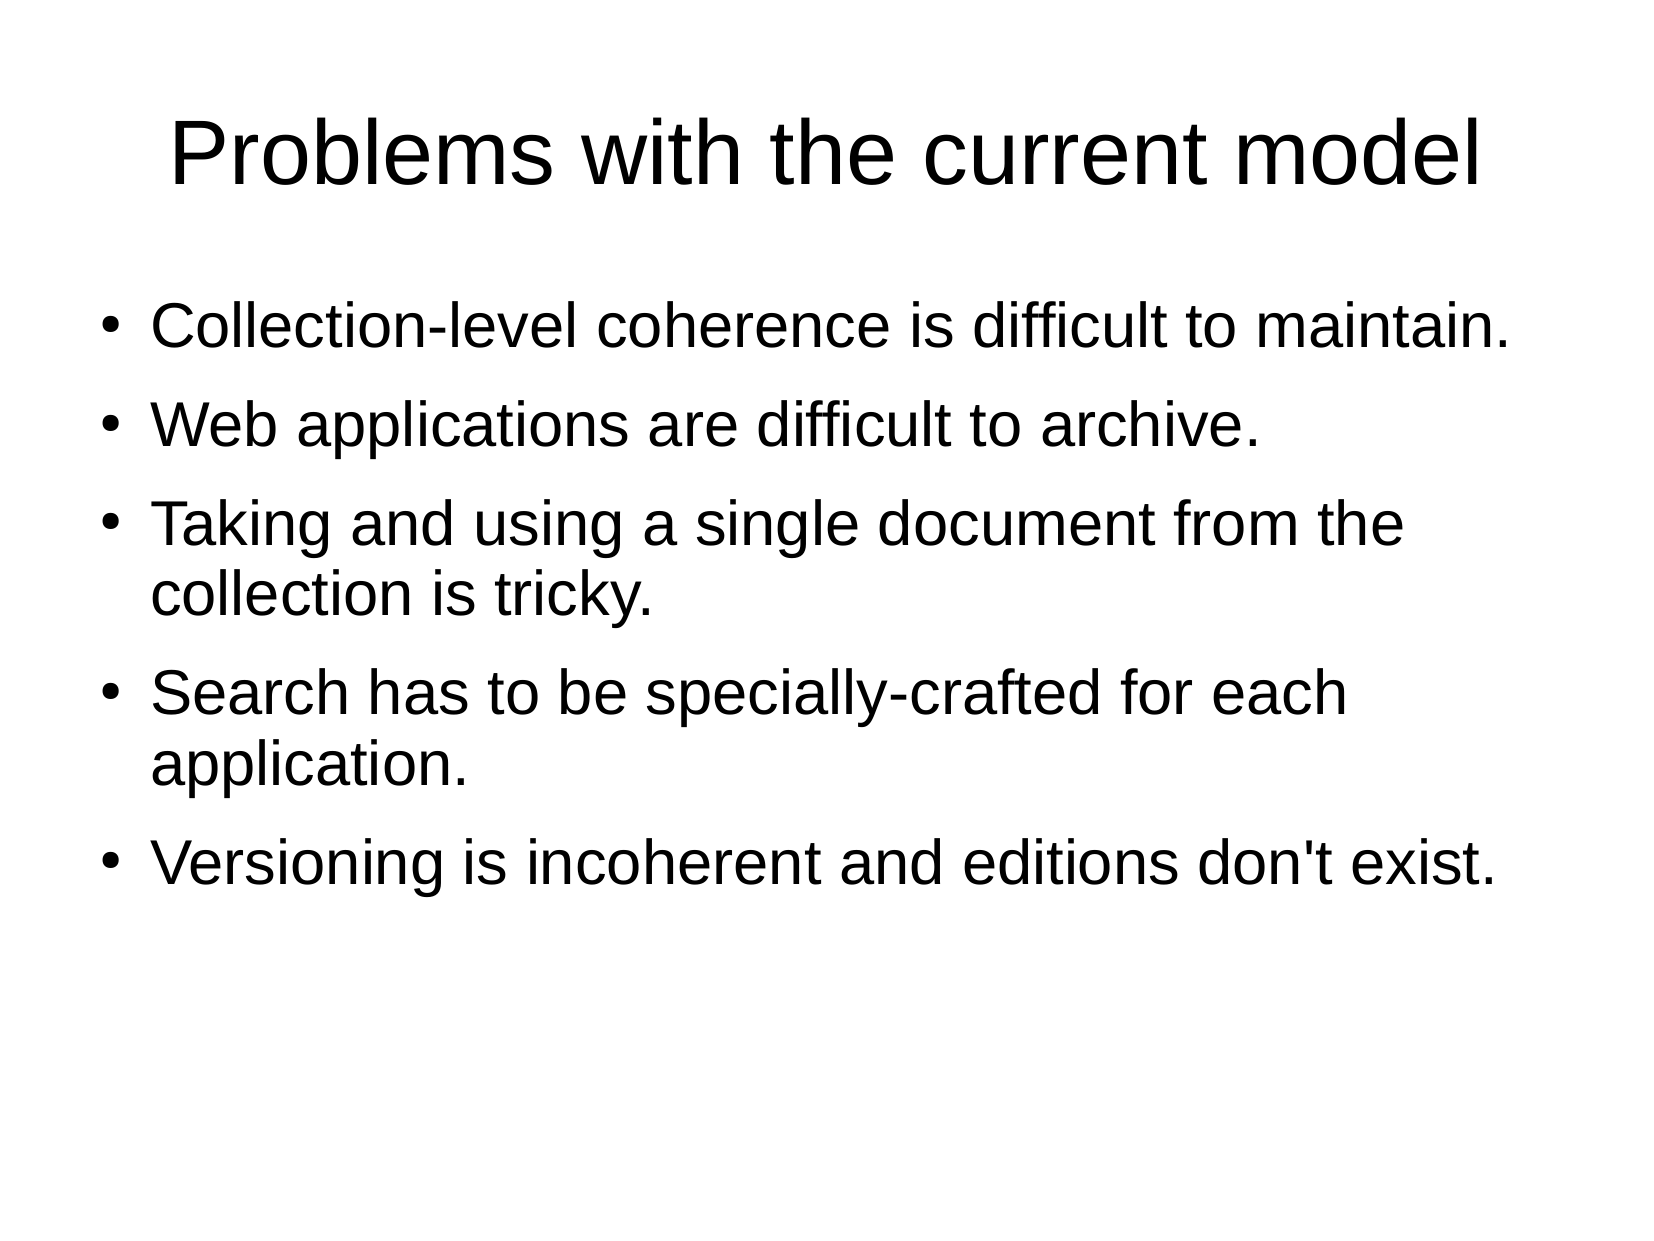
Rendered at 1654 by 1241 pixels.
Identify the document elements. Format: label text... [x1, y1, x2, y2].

list Collection-level coherence is difficult to maintain. Web applications are difficult to archive. Taking and using a single document from the collection is tricky. Search has to be specially-crafted for each application. Versioning is incoherent and editions don't exist. [82, 290, 1571, 1010]
title Problems with the current model [82, 49, 1571, 257]
